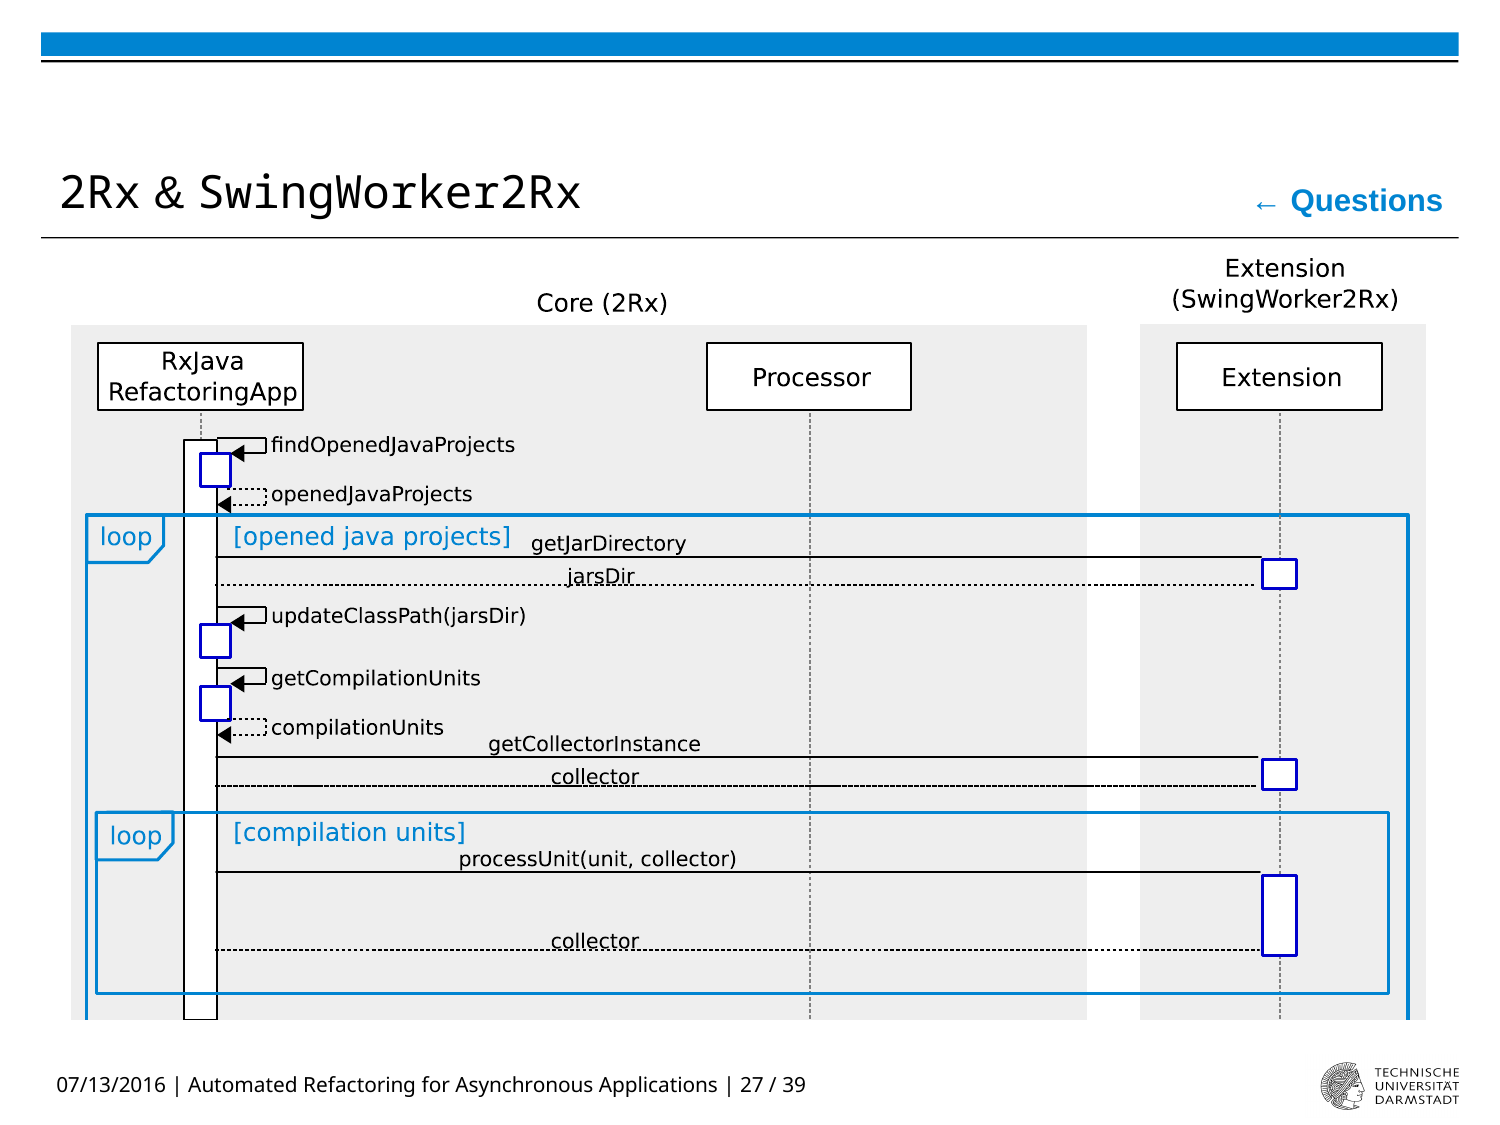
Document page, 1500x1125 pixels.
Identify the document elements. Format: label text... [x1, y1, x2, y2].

text_box [1295, 293, 1304, 308]
text_box [1332, 262, 1344, 277]
text_box [1281, 262, 1294, 277]
text_box [89, 517, 162, 560]
text_box [1255, 259, 1264, 277]
text_box 2Rx & SwingWorker2Rx [58, 80, 1149, 218]
text_box [1333, 293, 1342, 308]
text_box [555, 297, 568, 312]
text_box [1173, 288, 1179, 311]
text_box [1279, 293, 1292, 308]
text_box [603, 292, 610, 315]
text_box [537, 293, 553, 312]
text_box [98, 814, 171, 858]
text_box [1197, 294, 1216, 308]
text_box [1255, 289, 1279, 308]
text_box [1225, 293, 1238, 308]
text_box [1305, 288, 1318, 308]
text_box [1226, 258, 1239, 277]
text_box [98, 814, 1087, 992]
text_box [1296, 262, 1307, 278]
text_box [612, 293, 625, 312]
text_box ← Questions [1215, 164, 1444, 218]
text_box [1240, 293, 1253, 313]
text_box [1317, 293, 1331, 308]
text_box [1140, 814, 1387, 992]
text_box [1391, 288, 1397, 311]
text_box [1240, 263, 1254, 277]
text_box [1265, 262, 1279, 278]
picture [1305, 1054, 1459, 1118]
text_box [1343, 289, 1356, 308]
text_box [1182, 289, 1196, 308]
text_box [30, 324, 1471, 1045]
text_box [579, 297, 593, 312]
text_box [1316, 262, 1329, 278]
text_box [571, 297, 579, 312]
text_box [660, 292, 667, 315]
text_box [629, 293, 658, 312]
text_box [1360, 289, 1389, 308]
